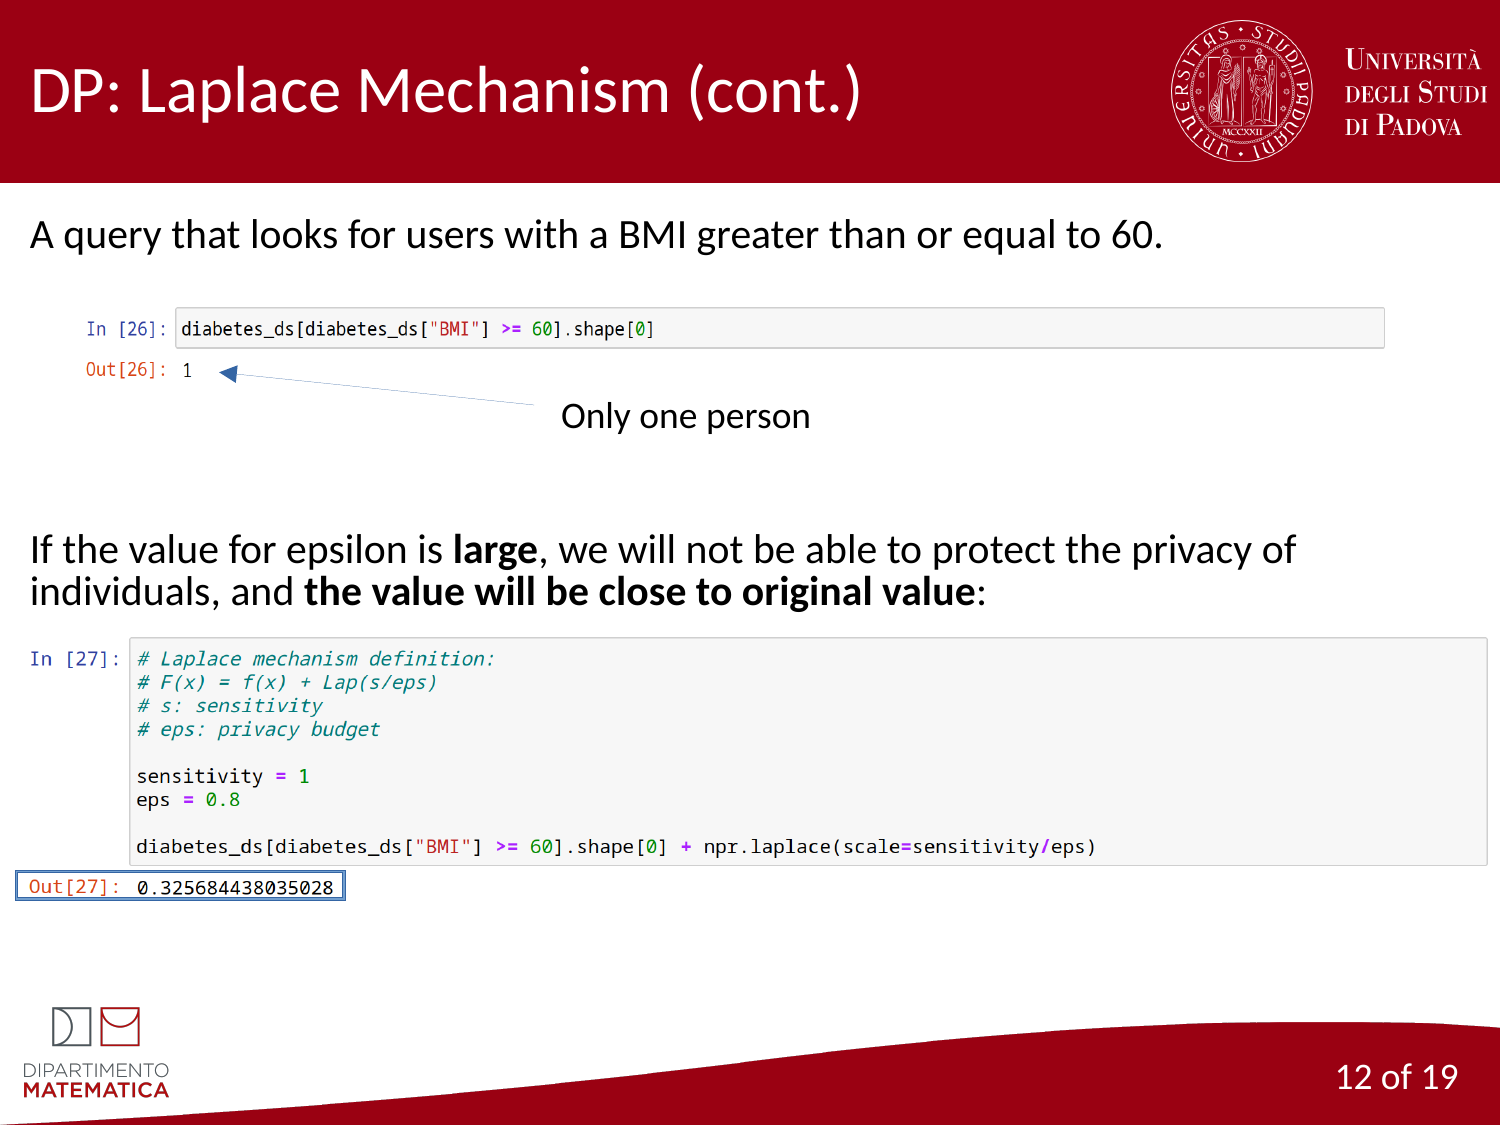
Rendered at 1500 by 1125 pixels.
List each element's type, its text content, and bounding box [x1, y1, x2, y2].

picture [60, 297, 1396, 390]
title DP: Laplace Mechanism (cont.) [0, 0, 1159, 183]
text_box If the value for epsilon is large, we will not be able to protect the privacy of individuals, and the value will be close to original value: [15, 525, 1441, 624]
text_box A query that looks for users with a BMI greater than or equal to 60. [15, 210, 1441, 267]
slide_number <number> of 19 [1136, 1044, 1474, 1104]
text_box [15, 870, 346, 901]
text_box Only one person [546, 393, 1102, 451]
picture [0, 625, 1500, 916]
picture [1171, 20, 1487, 162]
picture [0, 1007, 1500, 1125]
